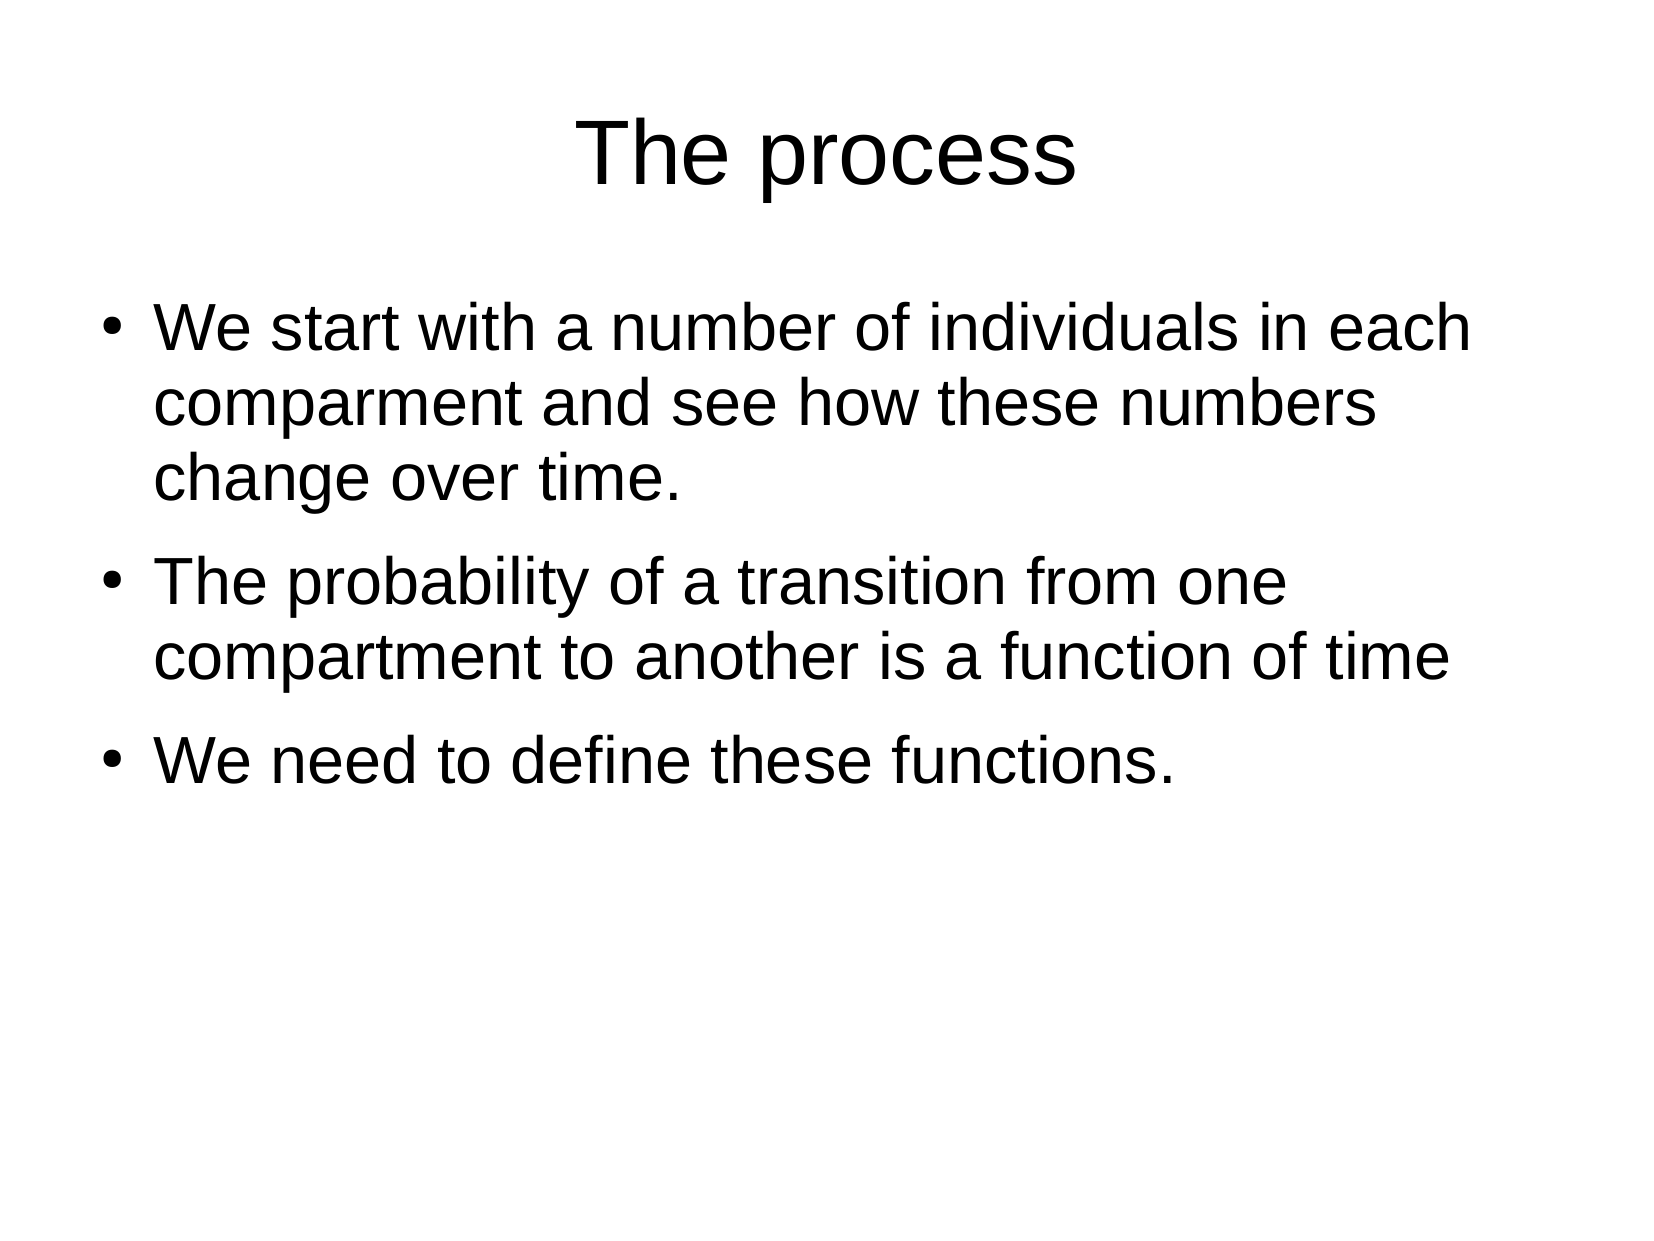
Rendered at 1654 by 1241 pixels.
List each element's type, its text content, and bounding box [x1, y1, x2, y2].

list We start with a number of individuals in each comparment and see how these numbers change over time. The probability of a transition from one compartment to another is a function of time We need to define these functions. [82, 290, 1571, 1010]
title The process [82, 49, 1571, 257]
